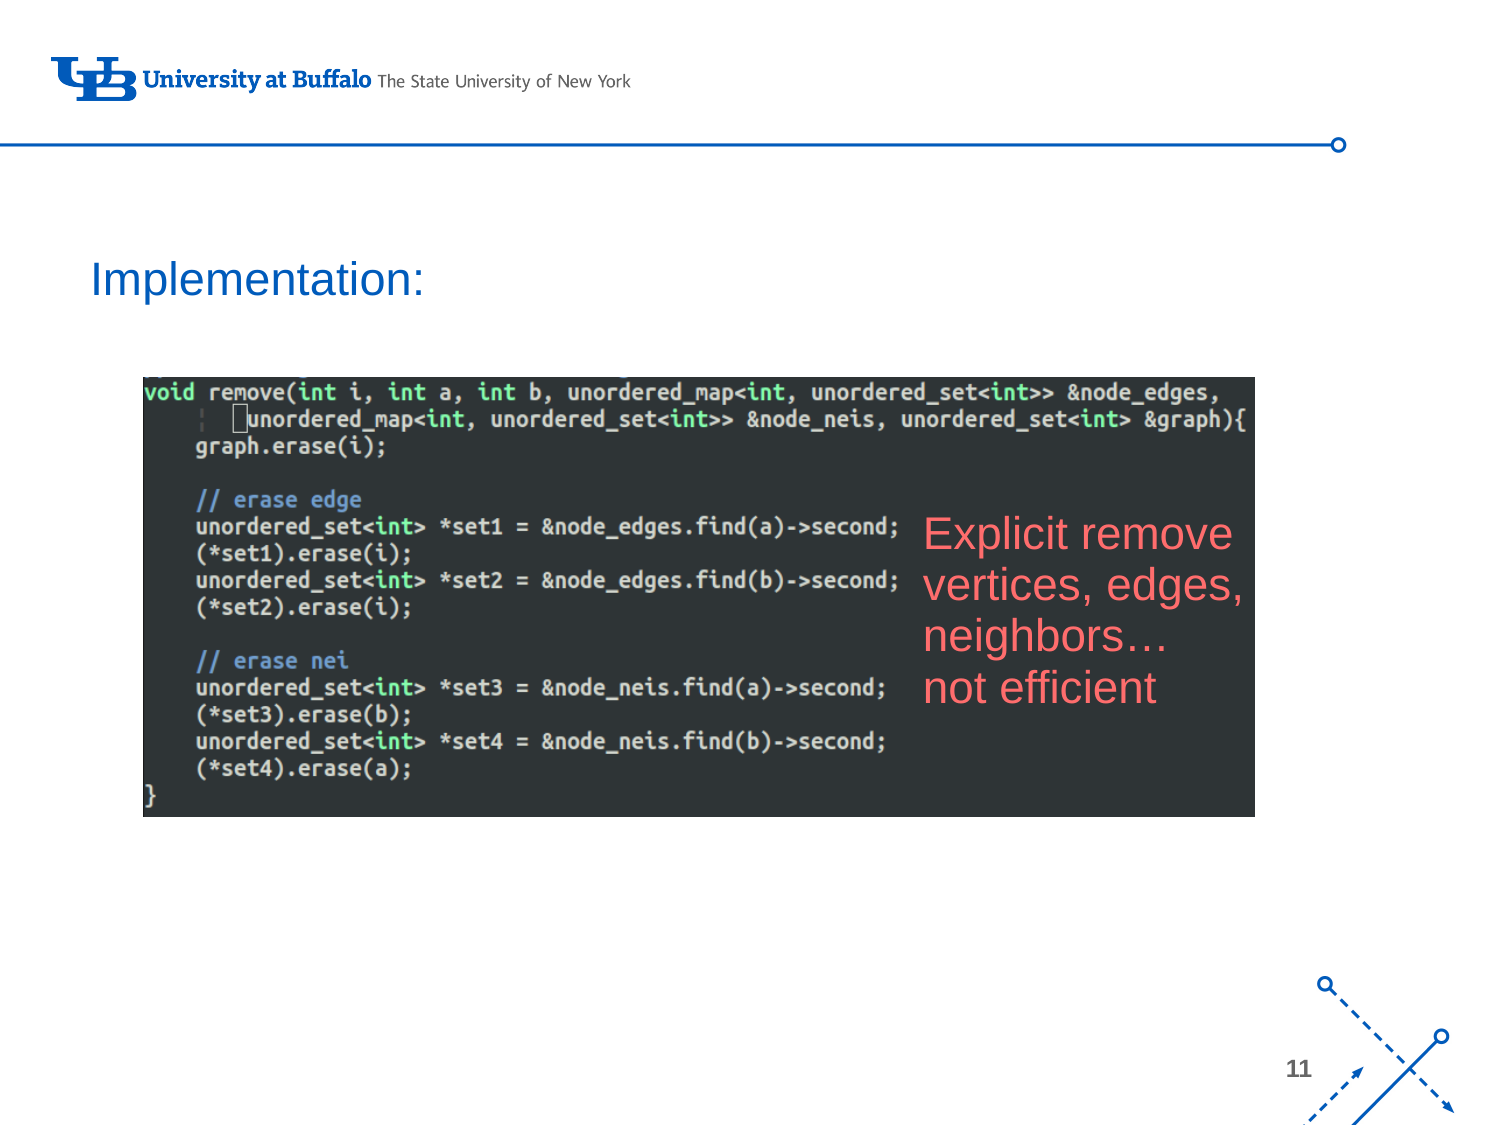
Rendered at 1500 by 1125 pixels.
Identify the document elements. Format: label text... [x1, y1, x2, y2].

title Implementation: [75, 170, 1369, 313]
text_box Explicit remove vertices, edges, neighbors… not efficient [908, 500, 1404, 721]
picture [0, 0, 1500, 1125]
